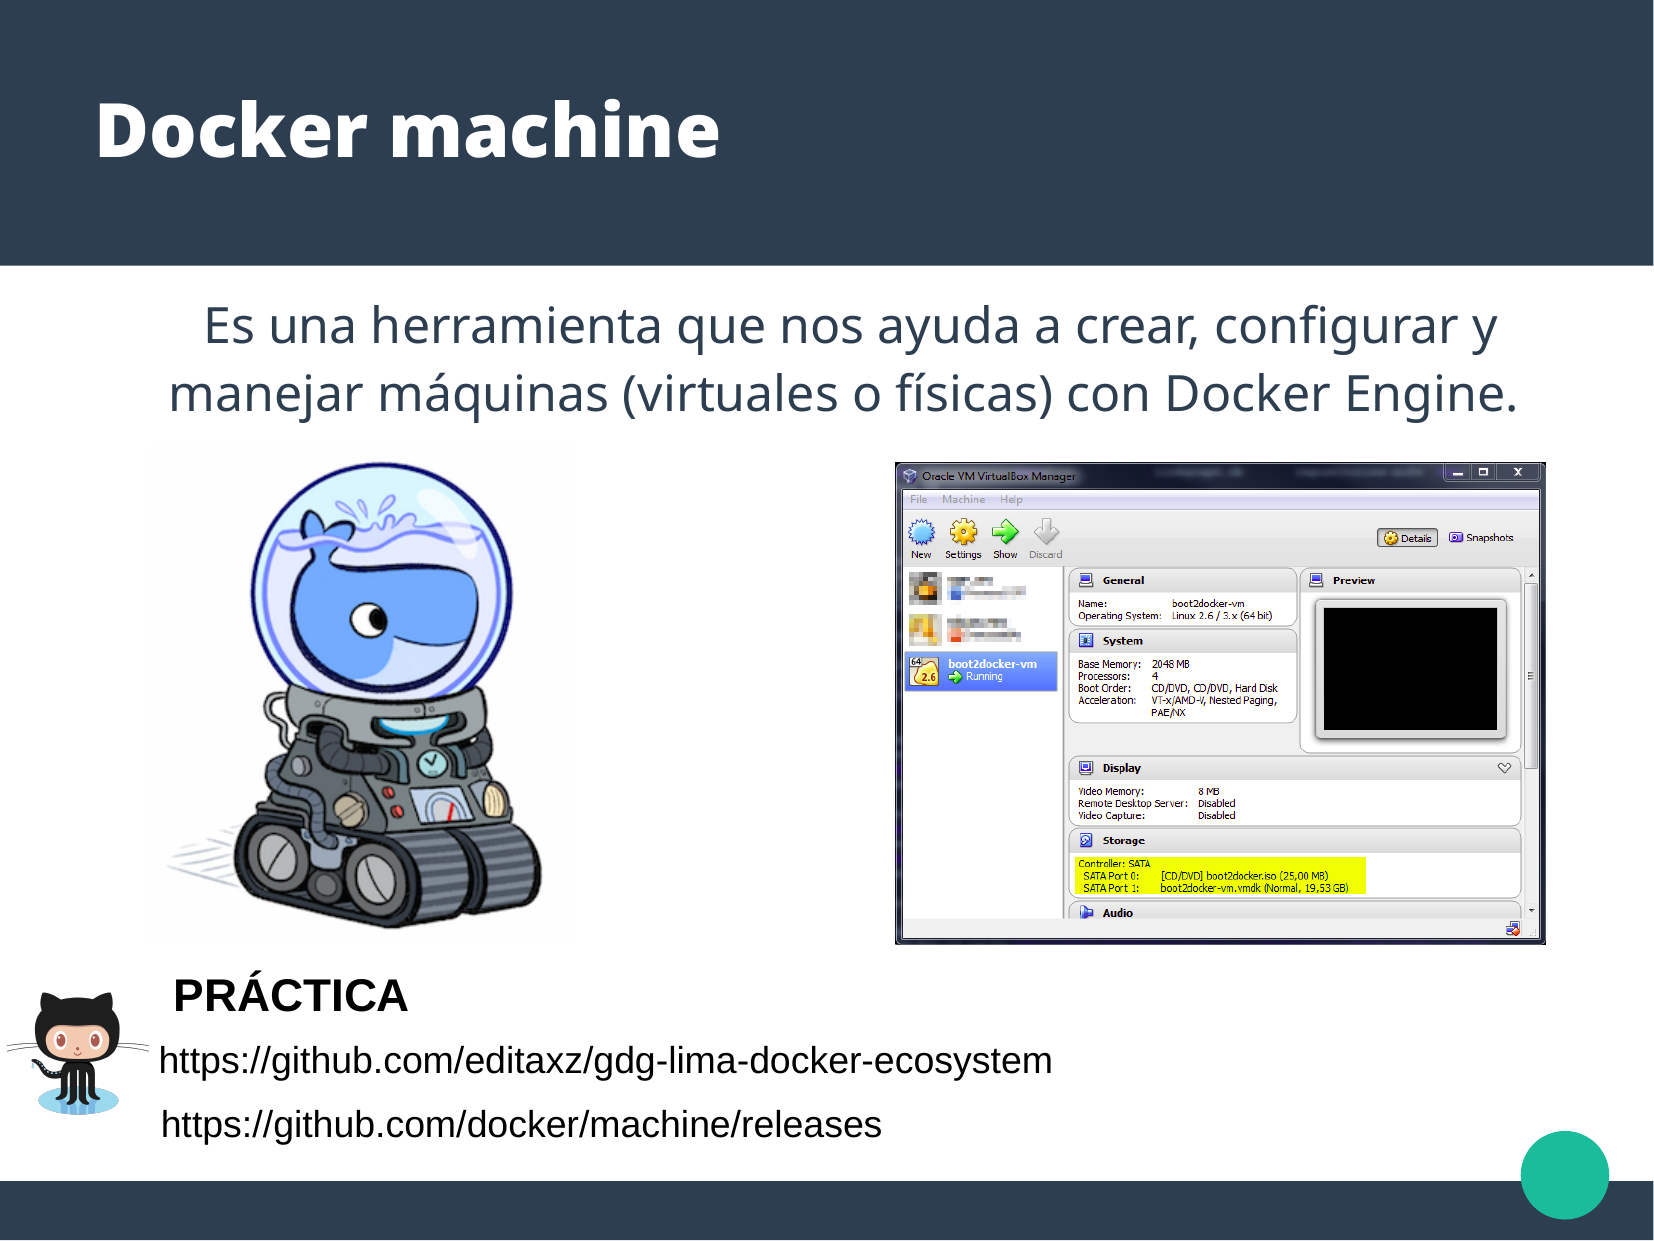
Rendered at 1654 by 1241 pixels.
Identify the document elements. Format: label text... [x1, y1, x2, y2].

text_box https://github.com/docker/machine/releases [146, 1095, 1206, 1195]
text_box PRÁCTICA [159, 962, 439, 1081]
subtitle Es una herramienta que nos ayuda a crear, configurar y manejar máquinas (virtuales o físicas) con Docker Engine. [120, 90, 1582, 627]
picture [150, 444, 571, 946]
picture [2, 990, 154, 1117]
picture [895, 462, 1546, 946]
title Docker machine [59, 49, 1595, 207]
text_box https://github.com/editaxz/gdg-lima-docker-ecosystem [143, 1032, 1204, 1131]
